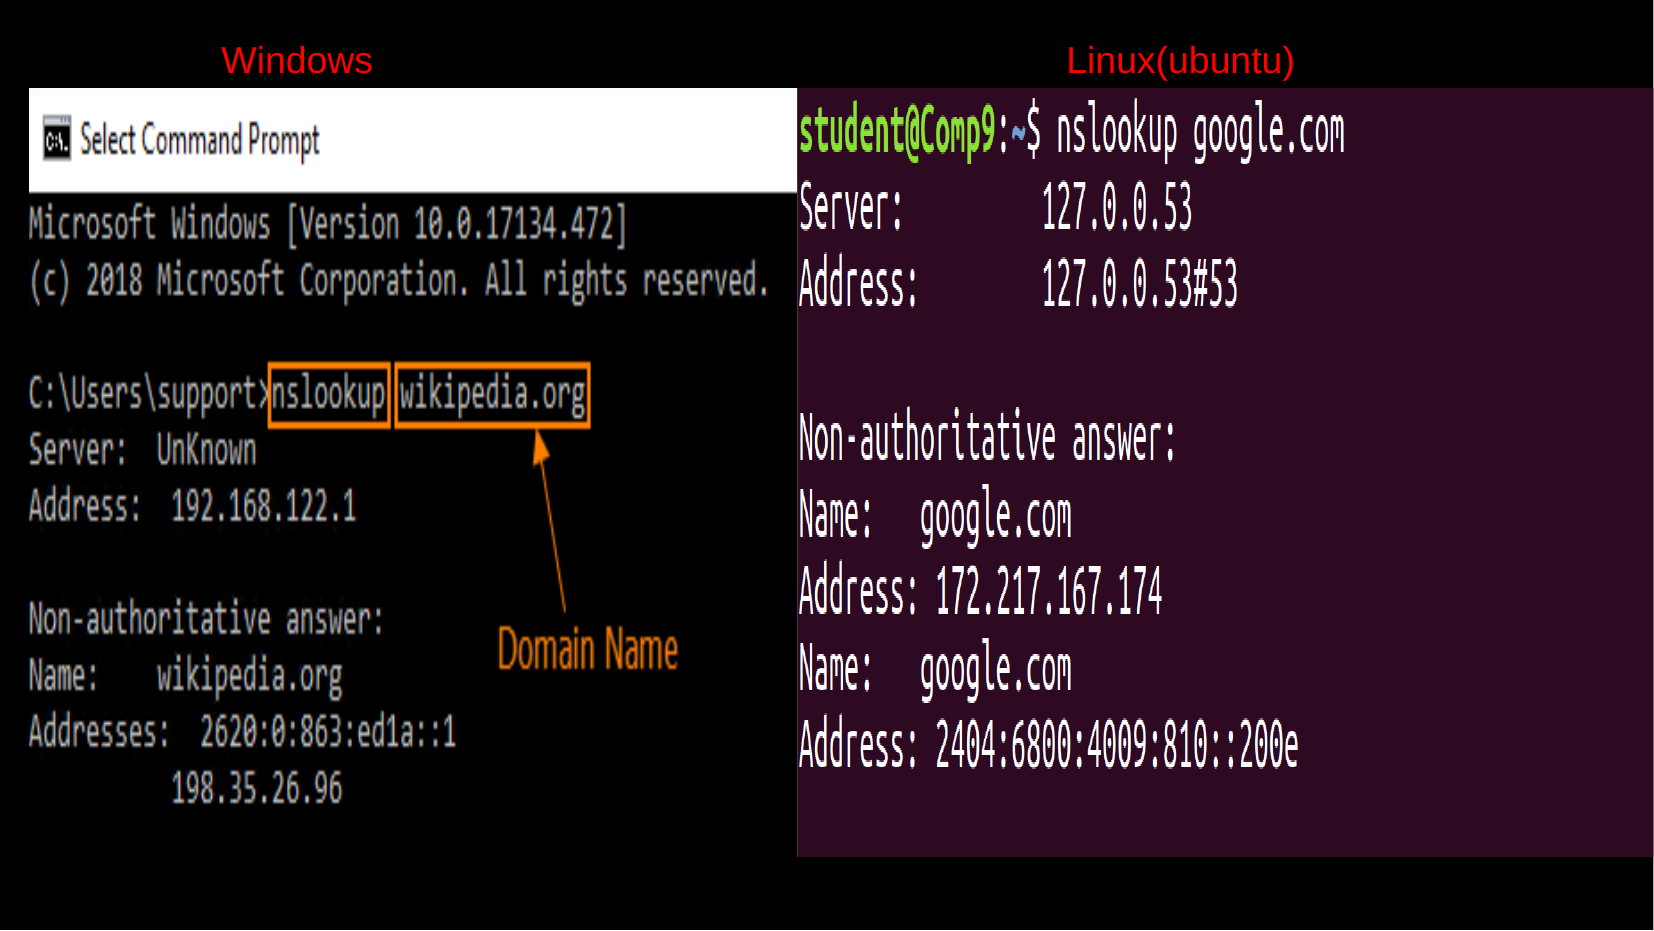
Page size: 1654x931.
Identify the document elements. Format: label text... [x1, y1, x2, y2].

text_box Linux(ubuntu) [1051, 31, 1321, 89]
text_box Windows [206, 31, 389, 89]
picture [29, 88, 1654, 857]
